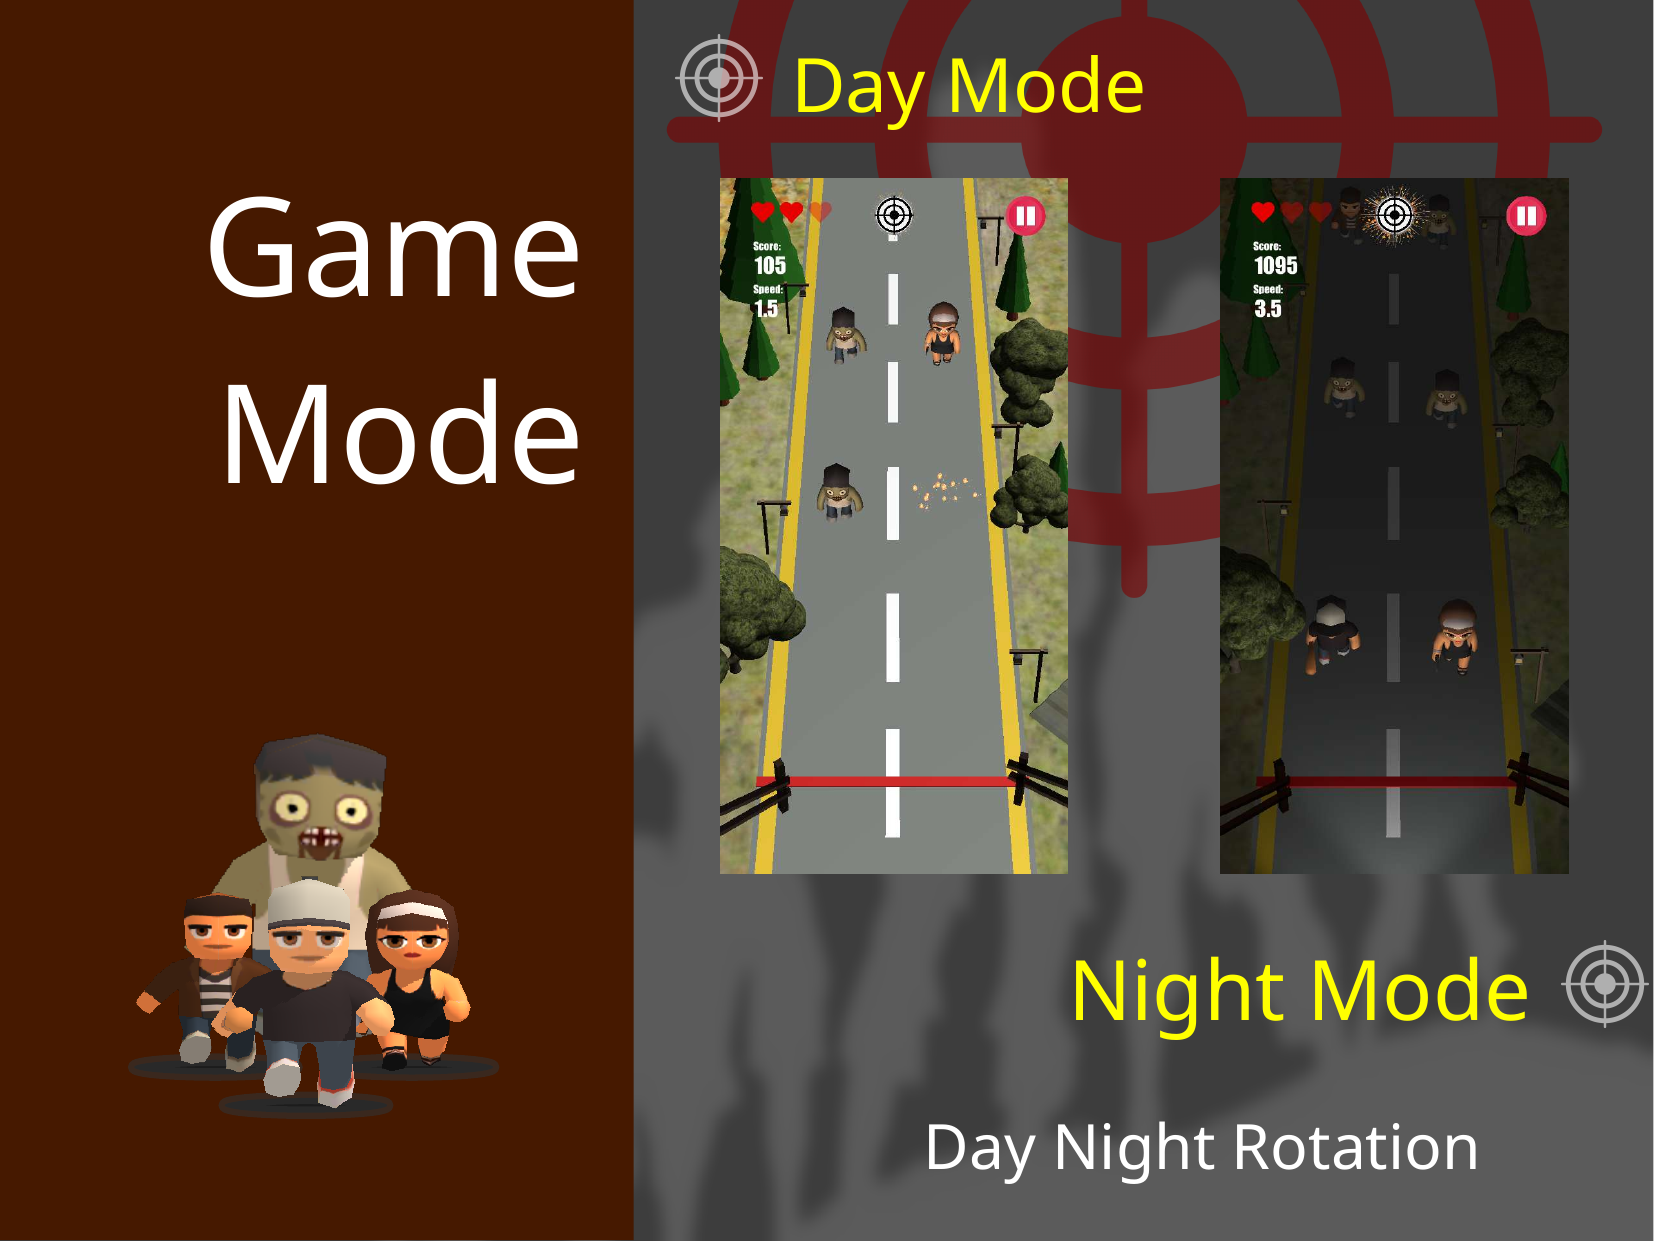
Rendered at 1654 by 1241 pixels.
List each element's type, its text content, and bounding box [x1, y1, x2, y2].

picture [120, 719, 502, 1119]
picture [634, 0, 1654, 1241]
text_box Night Mode [844, 924, 1547, 1142]
text_box [0, 0, 634, 1241]
text_box Game Mode [75, 141, 601, 661]
text_box Day Night Rotation [908, 1095, 1381, 1186]
text_box Day Mode [776, 25, 1591, 224]
